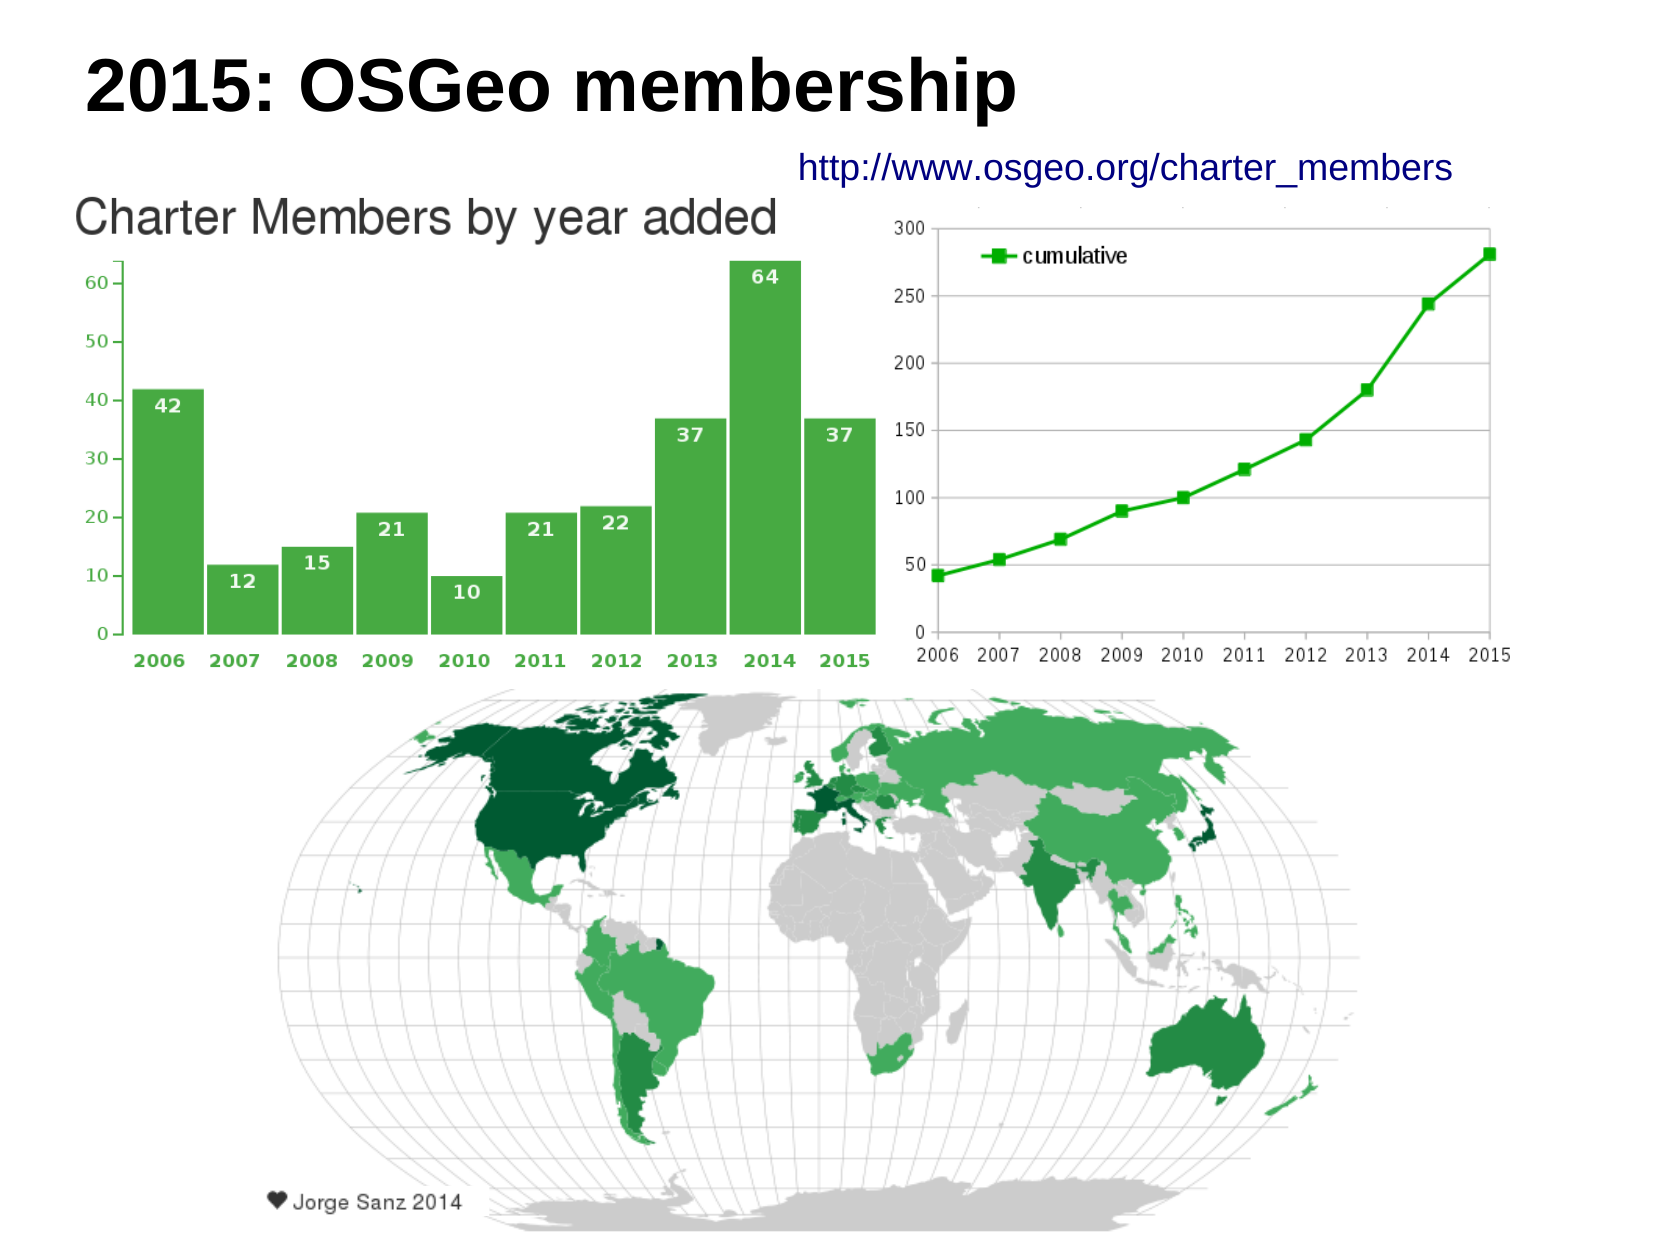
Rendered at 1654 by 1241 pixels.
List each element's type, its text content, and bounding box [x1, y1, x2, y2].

picture [261, 689, 1373, 1241]
text_box 2015: OSGeo membership [70, 36, 1563, 148]
picture [60, 185, 1515, 679]
text_box http://www.osgeo.org/charter_members [783, 139, 1559, 201]
